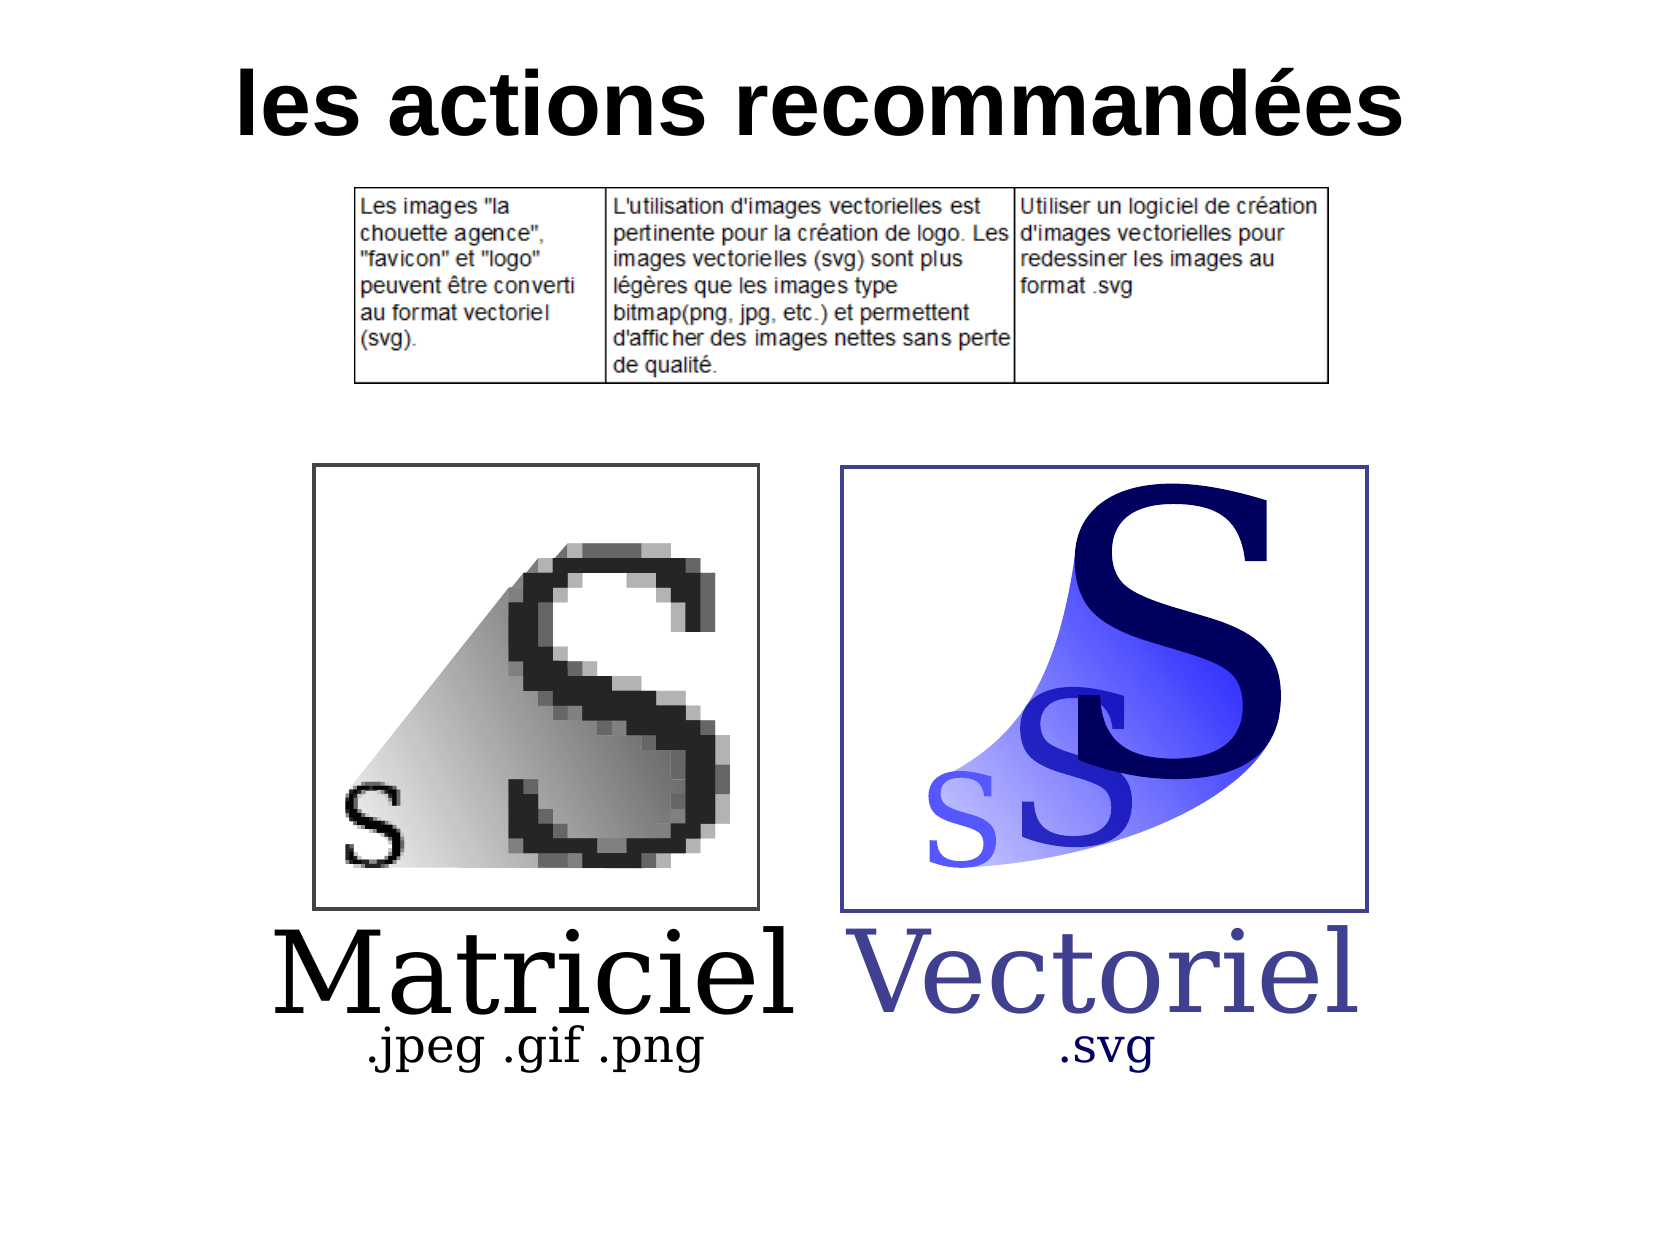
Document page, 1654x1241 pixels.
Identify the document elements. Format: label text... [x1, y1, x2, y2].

picture [265, 400, 1418, 1093]
picture [354, 187, 1329, 384]
title les actions recommandées [76, 0, 1565, 208]
